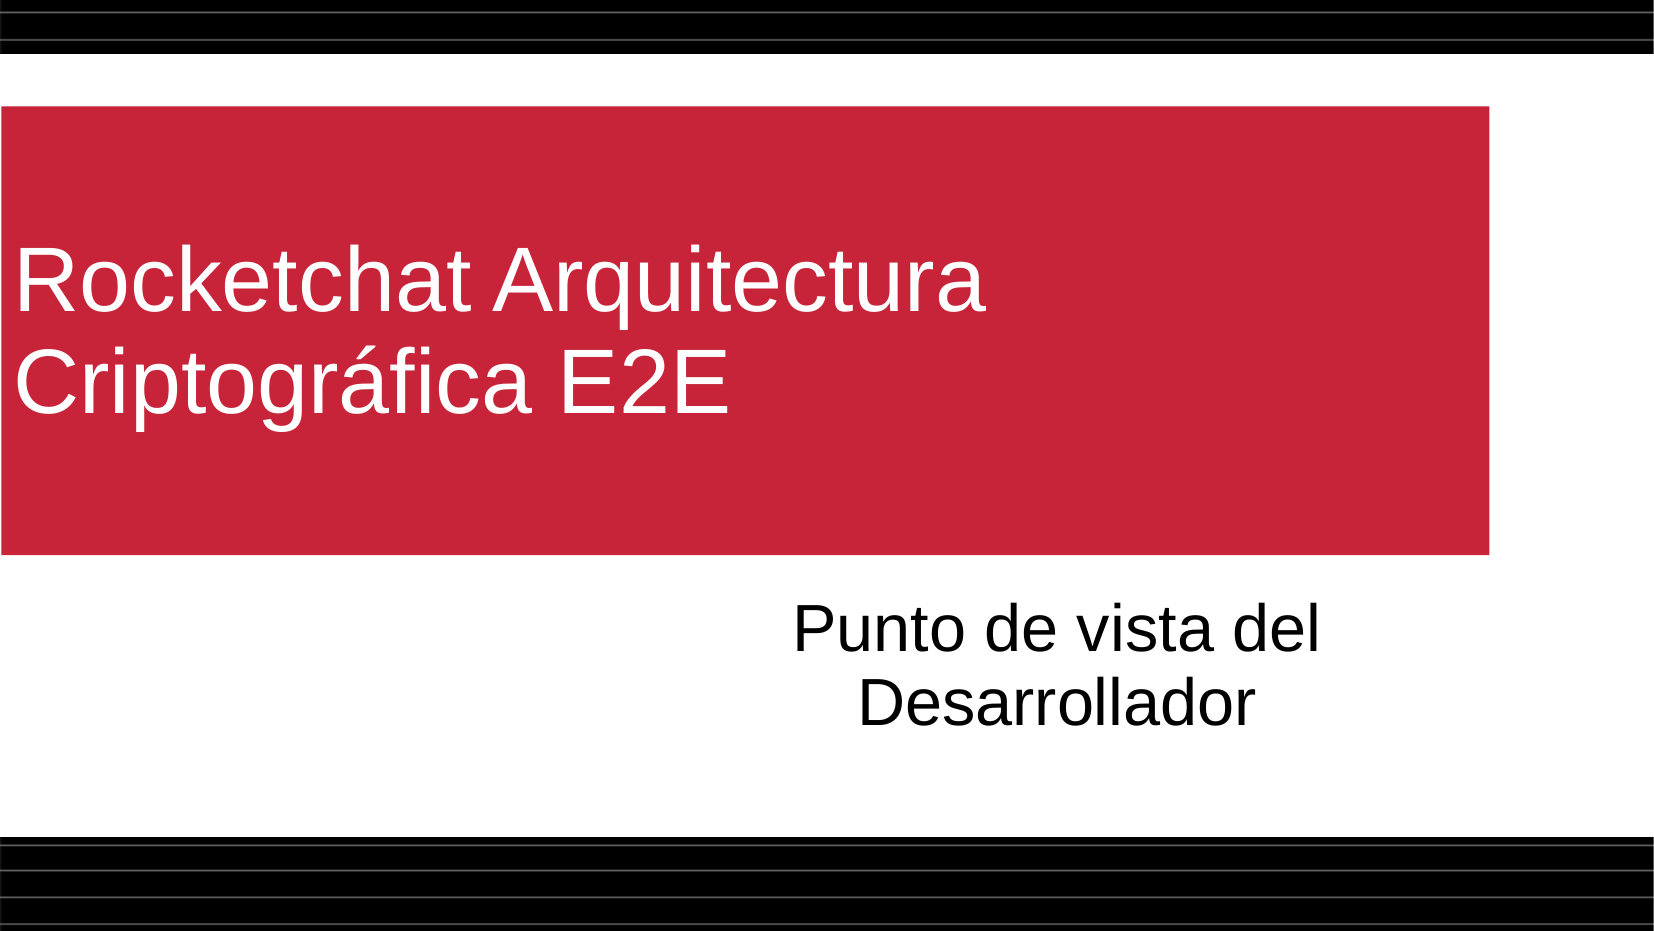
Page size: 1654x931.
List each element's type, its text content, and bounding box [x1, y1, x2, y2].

subtitle Punto de vista del Desarrollador [625, 590, 1489, 804]
picture [0, 0, 1654, 54]
title Rocketchat Arquitectura Criptográfica E2E [1, 106, 1490, 556]
picture [0, 837, 1654, 931]
